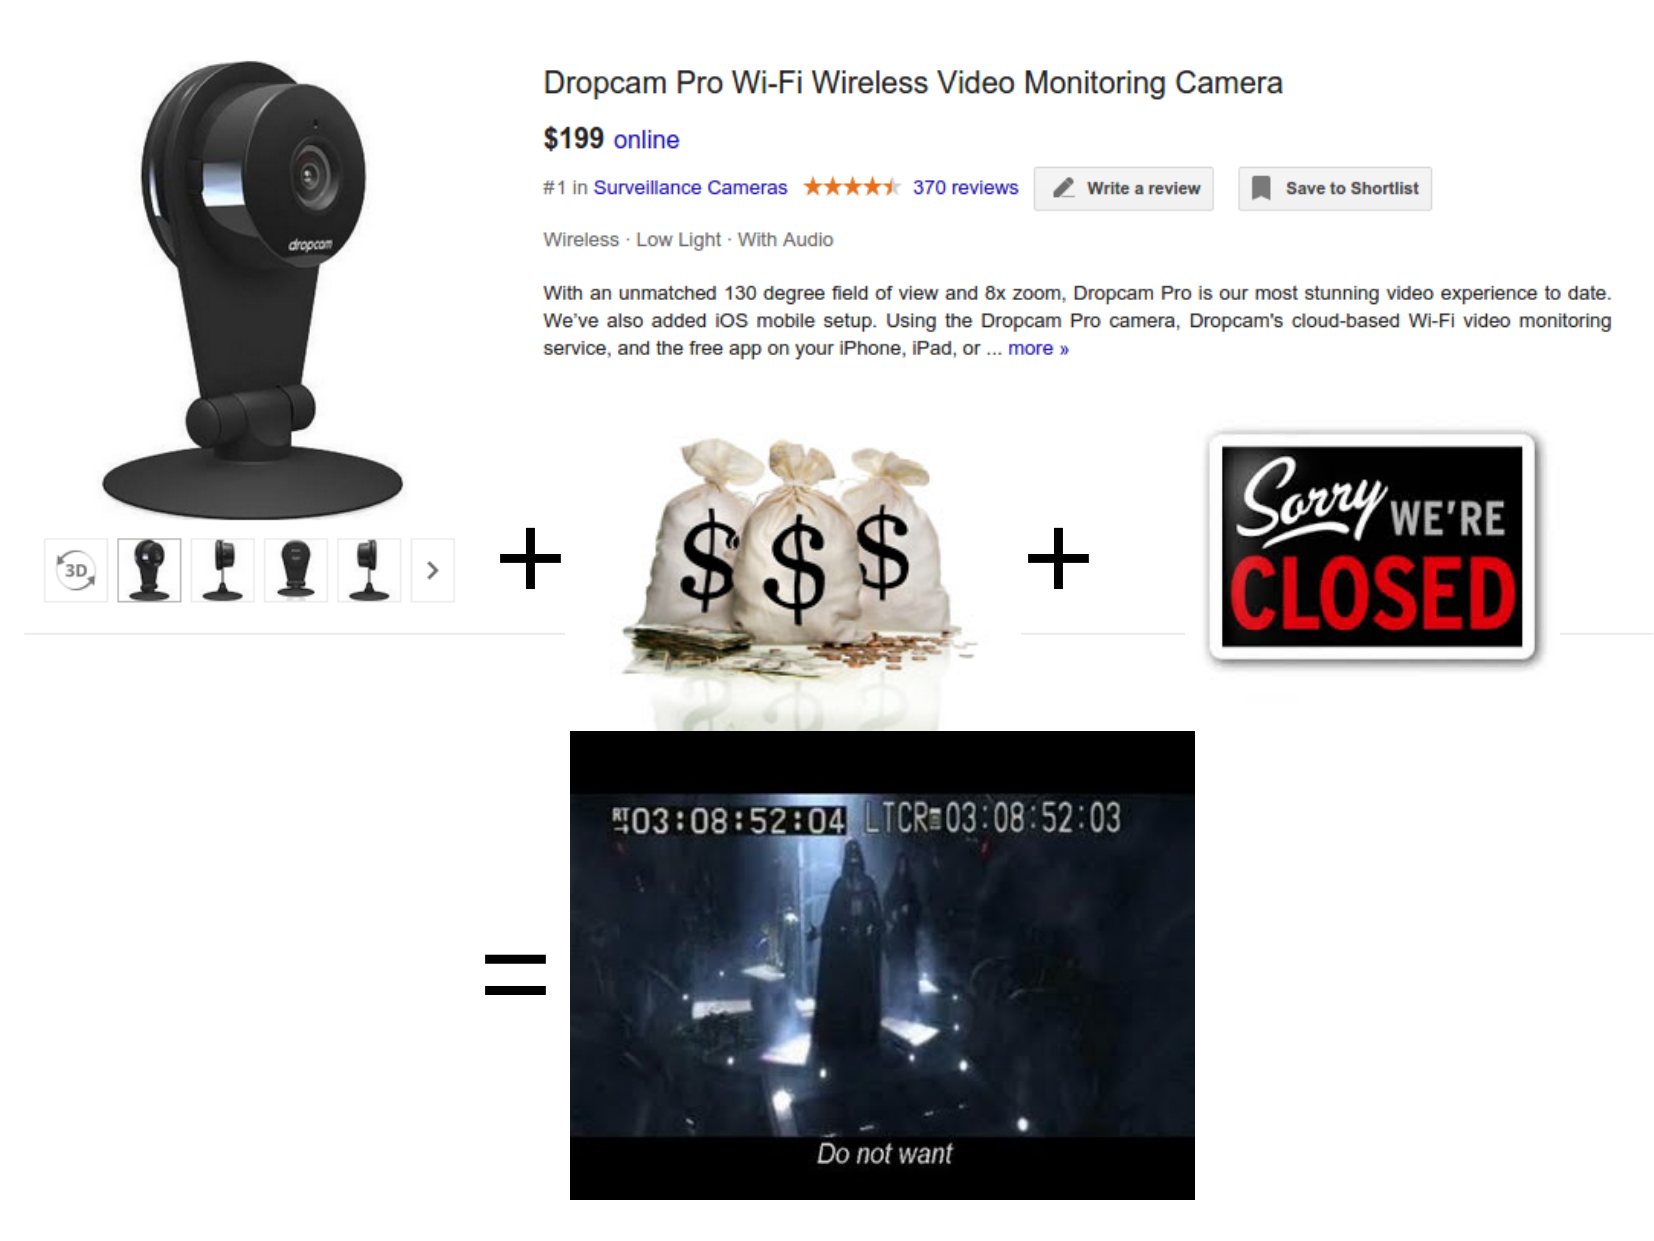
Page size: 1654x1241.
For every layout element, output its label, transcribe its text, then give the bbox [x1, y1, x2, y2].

picture [0, 14, 1654, 1201]
text_box + [1021, 480, 1111, 635]
text_box + [480, 480, 565, 635]
text_box = [465, 895, 568, 1051]
